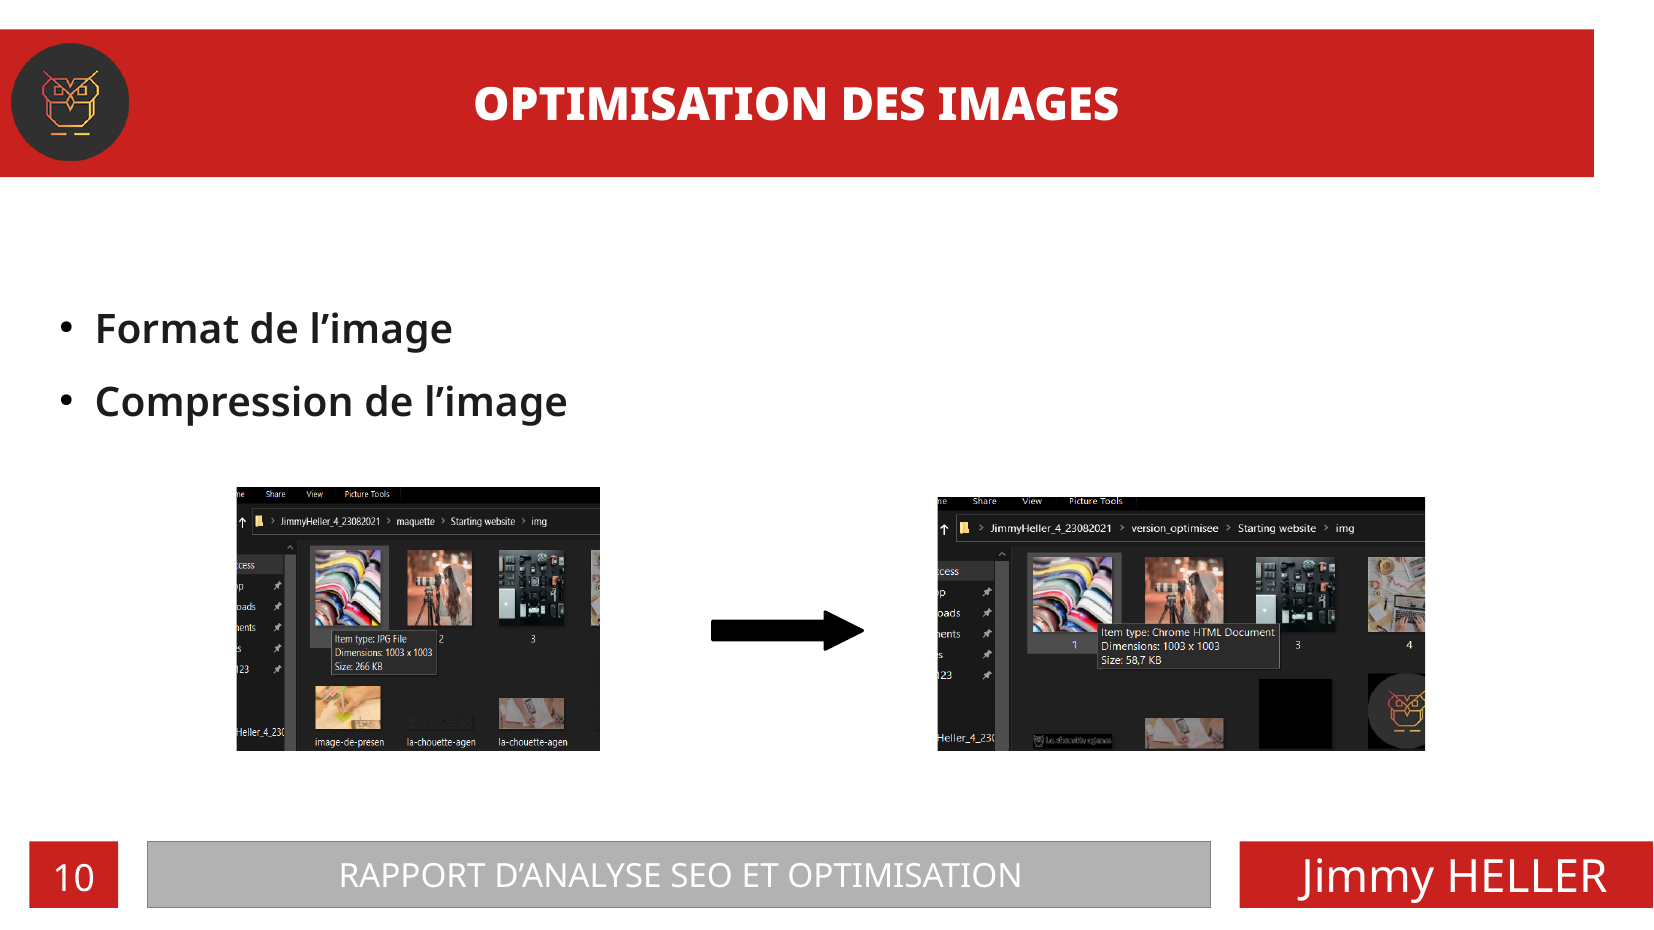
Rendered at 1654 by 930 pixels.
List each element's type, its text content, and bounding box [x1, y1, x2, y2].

picture [11, 43, 129, 161]
list Format de l’image Compression de l’image [59, 300, 1576, 792]
picture [937, 497, 1426, 751]
picture [236, 487, 601, 751]
title OPTIMISATION DES IMAGES [43, 43, 1550, 162]
text_box RAPPORT D’ANALYSE SEO ET OPTIMISATION [155, 838, 1206, 912]
text_box Jimmy HELLER [1286, 843, 1624, 906]
text_box [712, 611, 863, 650]
text_box 10 [37, 843, 113, 906]
